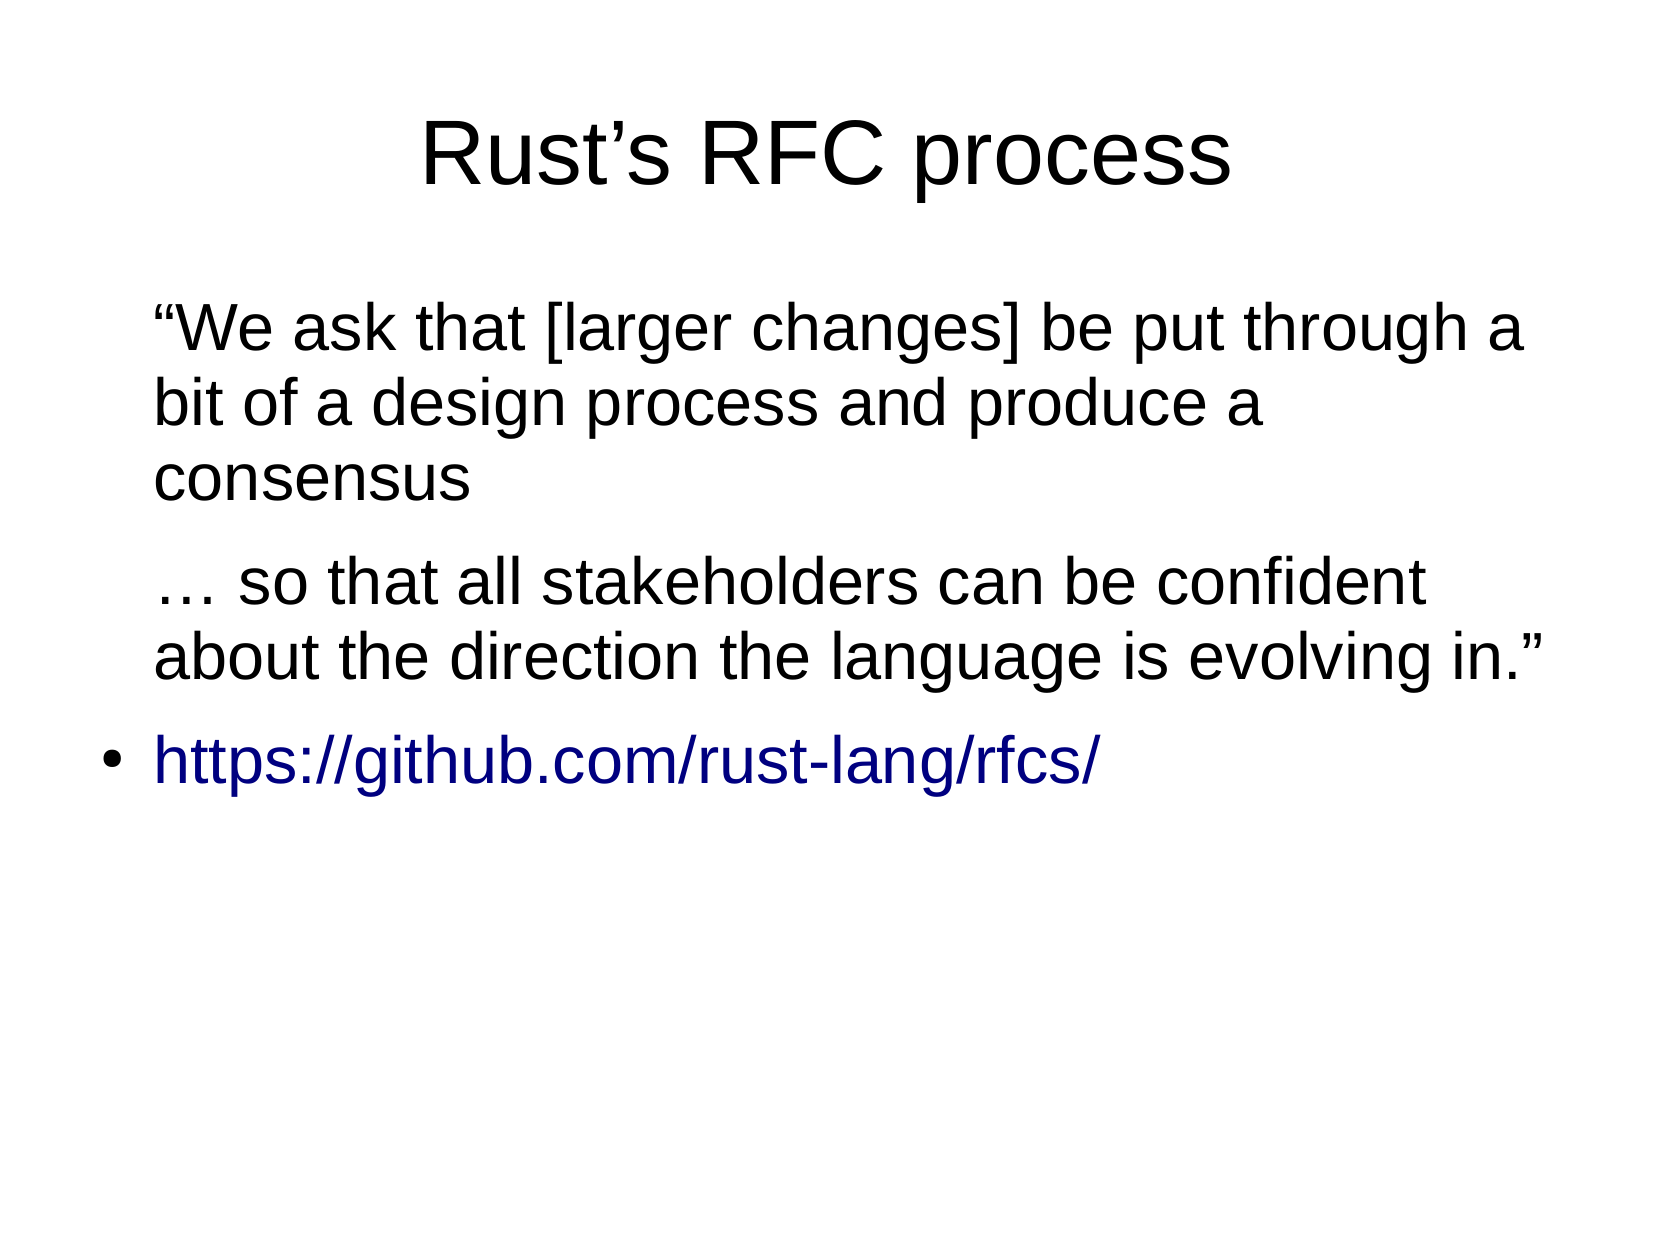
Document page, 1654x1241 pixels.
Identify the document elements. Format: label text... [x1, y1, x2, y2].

title Rust’s RFC process [82, 49, 1571, 257]
list “We ask that [larger changes] be put through a bit of a design process and produce a consensus … so that all stakeholders can be confident about the direction the language is evolving in.” https://github.com/rust-lang/rfcs/ [82, 290, 1571, 1010]
